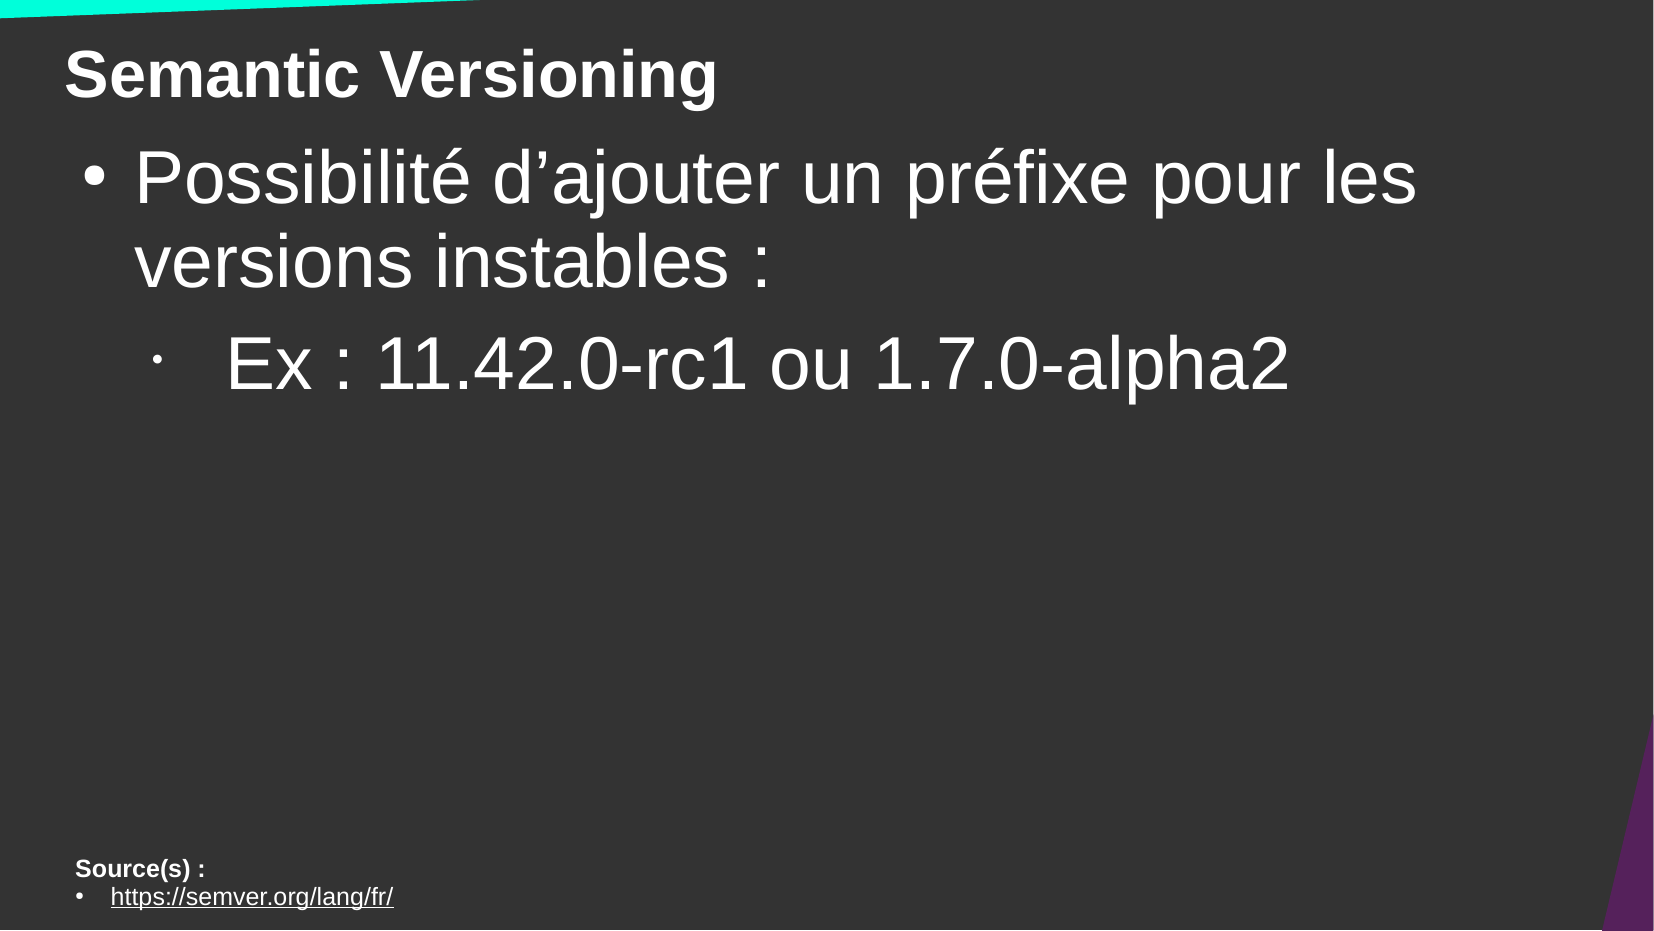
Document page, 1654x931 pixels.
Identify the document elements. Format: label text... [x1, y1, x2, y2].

text_box [1601, 712, 1654, 931]
title Semantic Versioning [64, 37, 1471, 119]
list Possibilité d’ajouter un préfixe pour les versions instables : Ex : 11.42.0-rc1 ou 1.7.0-alpha2 [63, 135, 1619, 804]
text_box Source(s) : https://semver.org/lang/fr/ [60, 838, 1546, 919]
